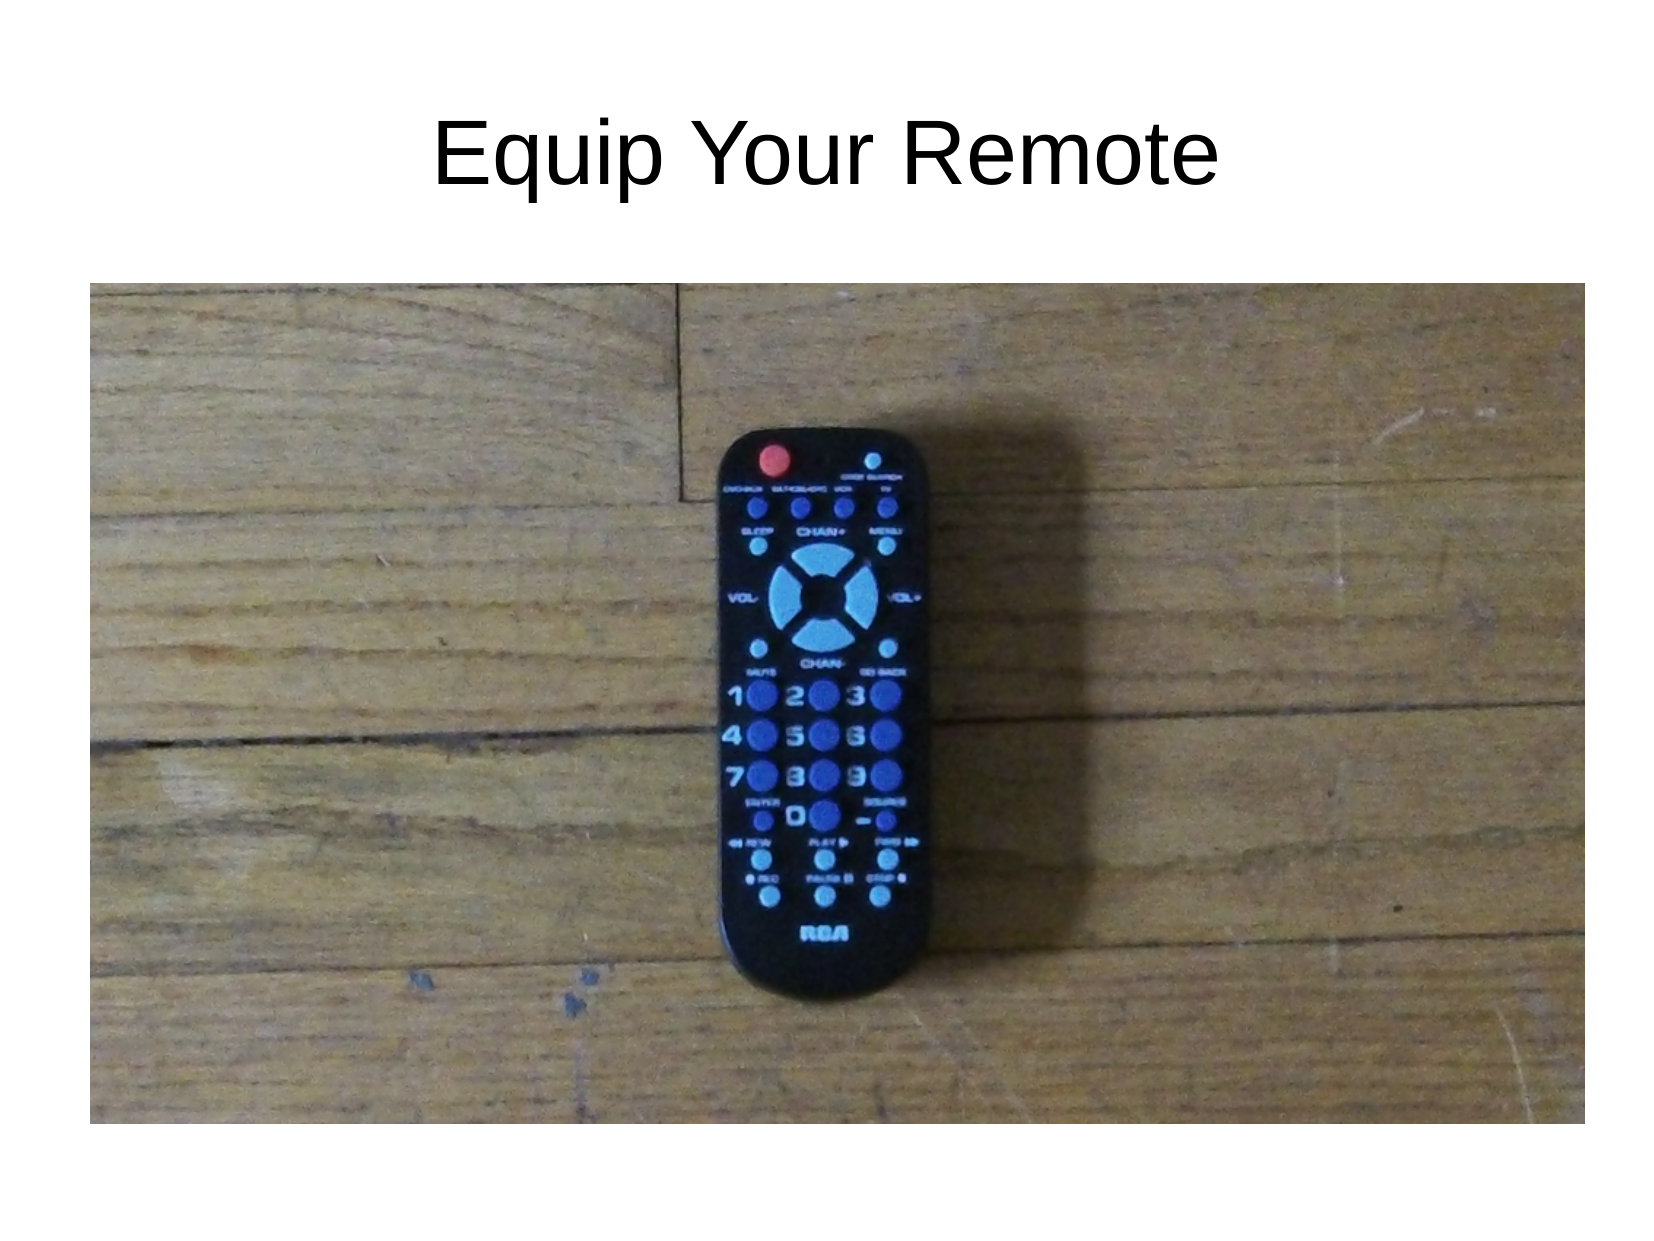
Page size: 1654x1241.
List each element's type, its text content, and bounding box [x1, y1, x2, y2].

title Equip Your Remote [82, 49, 1571, 257]
picture [90, 283, 1585, 1124]
